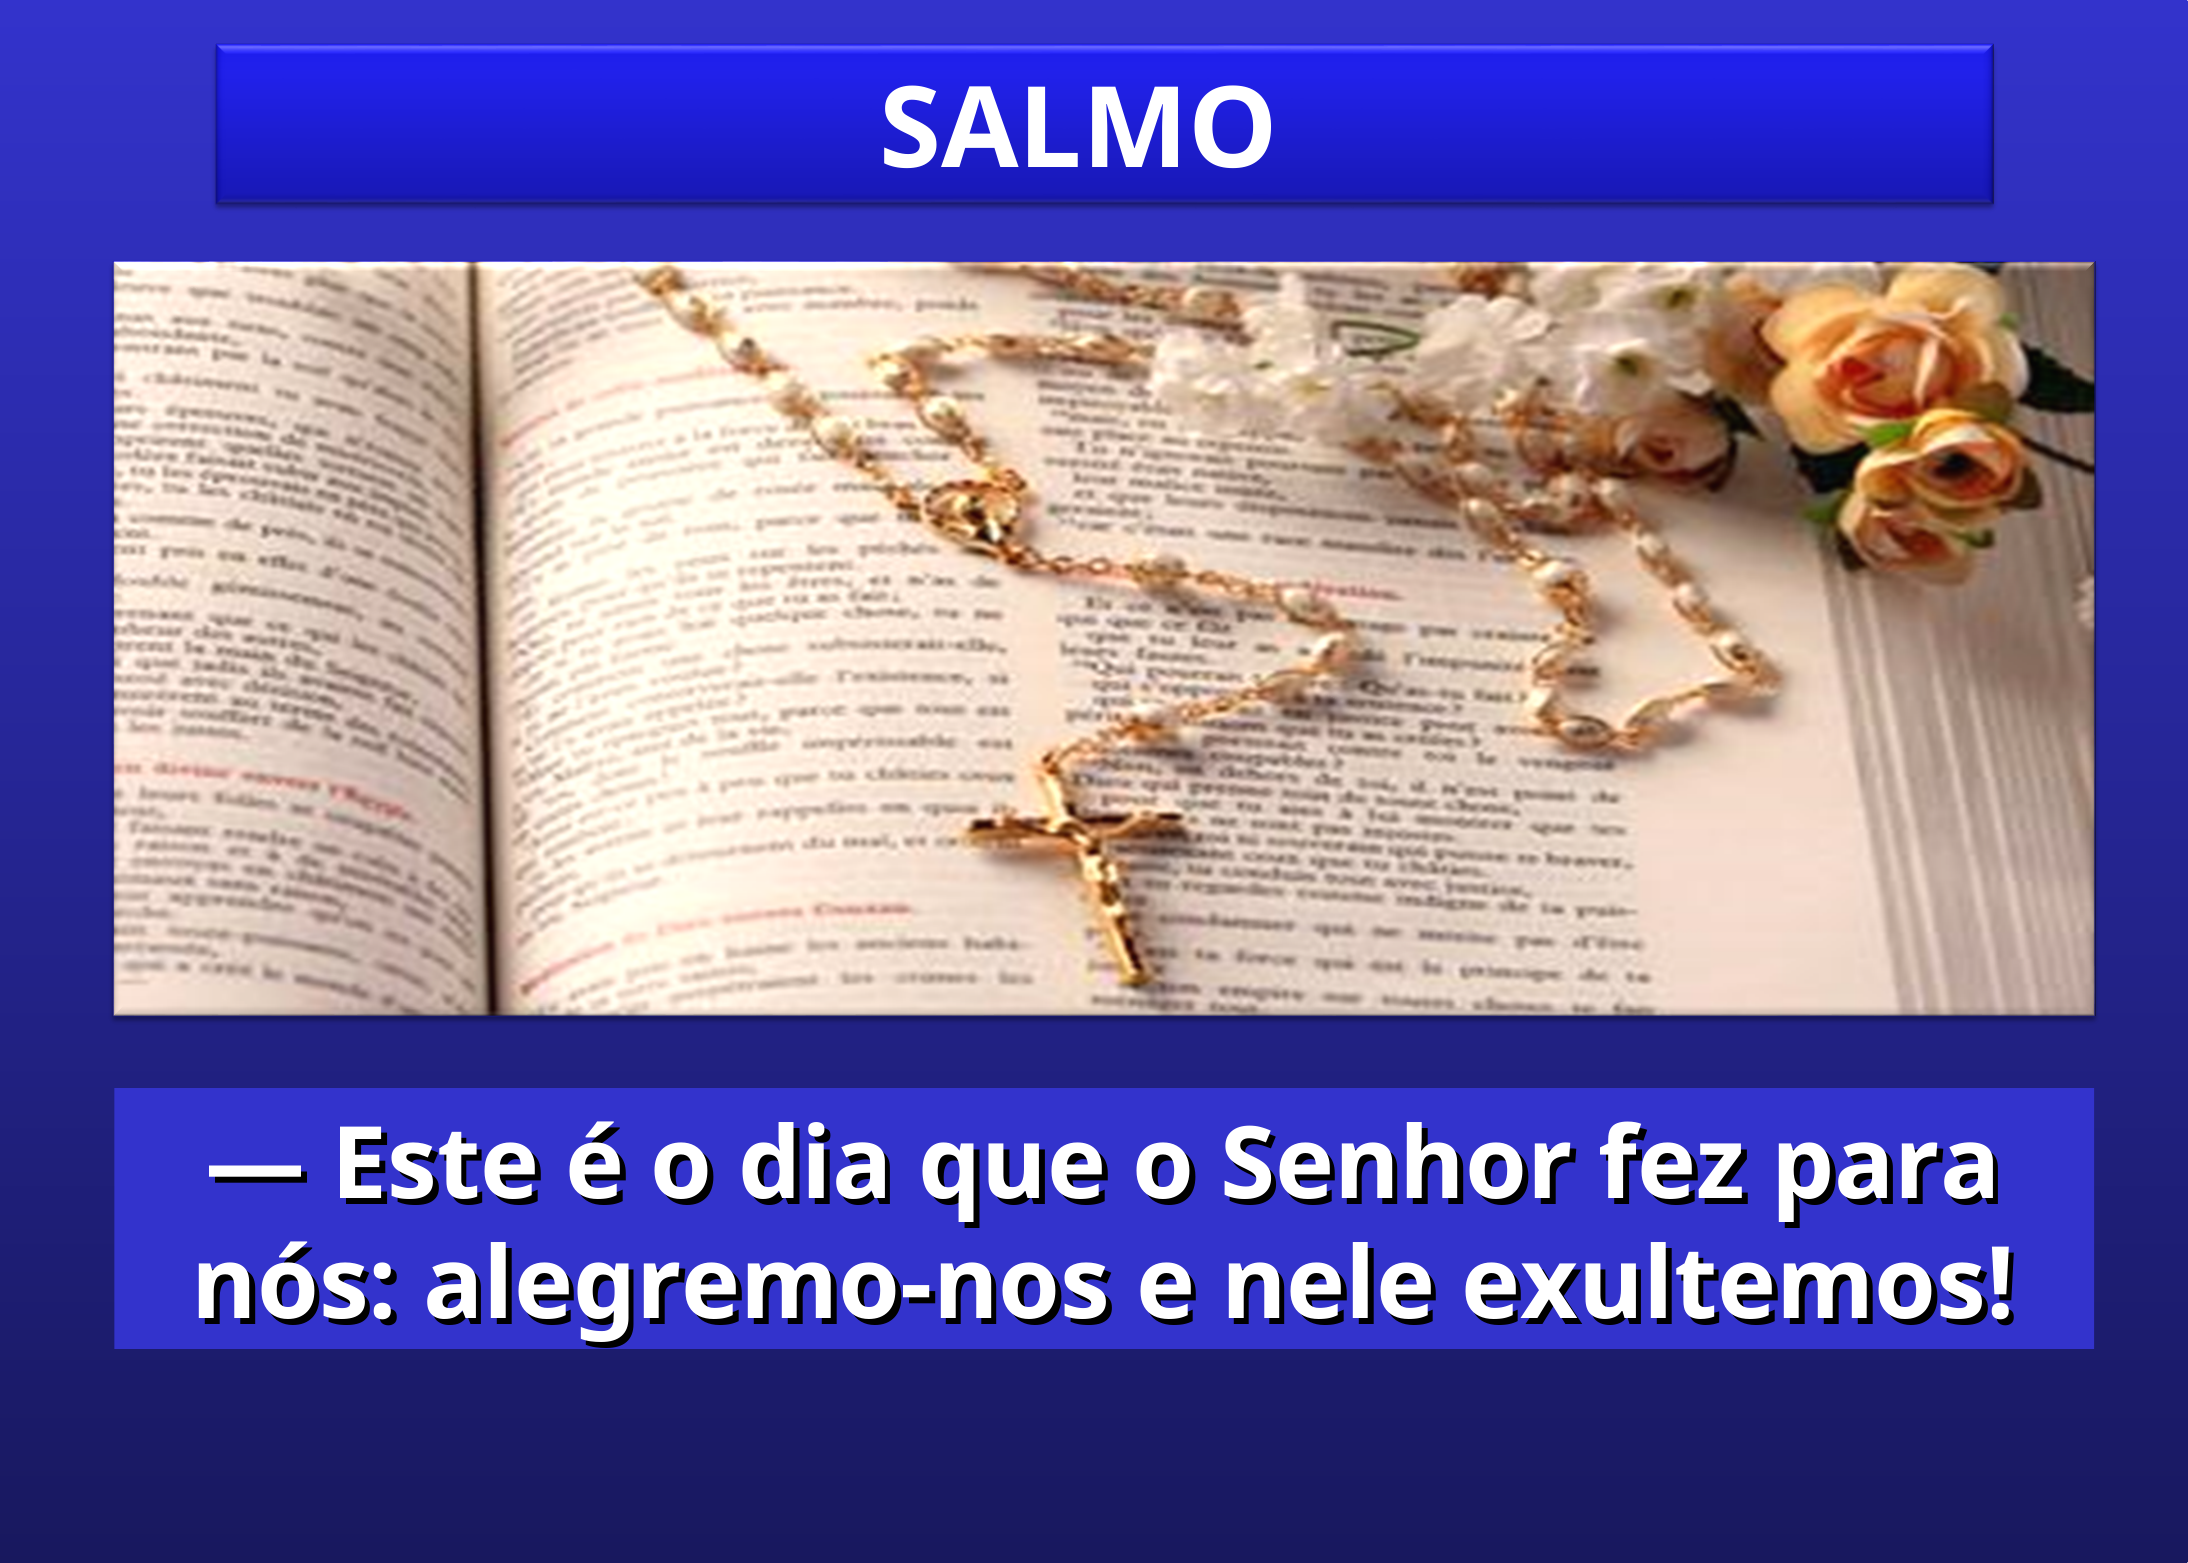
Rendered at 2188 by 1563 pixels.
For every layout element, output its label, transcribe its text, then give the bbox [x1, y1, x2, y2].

text_box SALMO [216, 44, 1993, 201]
picture [104, 16, 2104, 1029]
text_box — Este é o dia que o Senhor fez para nós: alegremo-nos e nele exultemos! [114, 1088, 2095, 1349]
